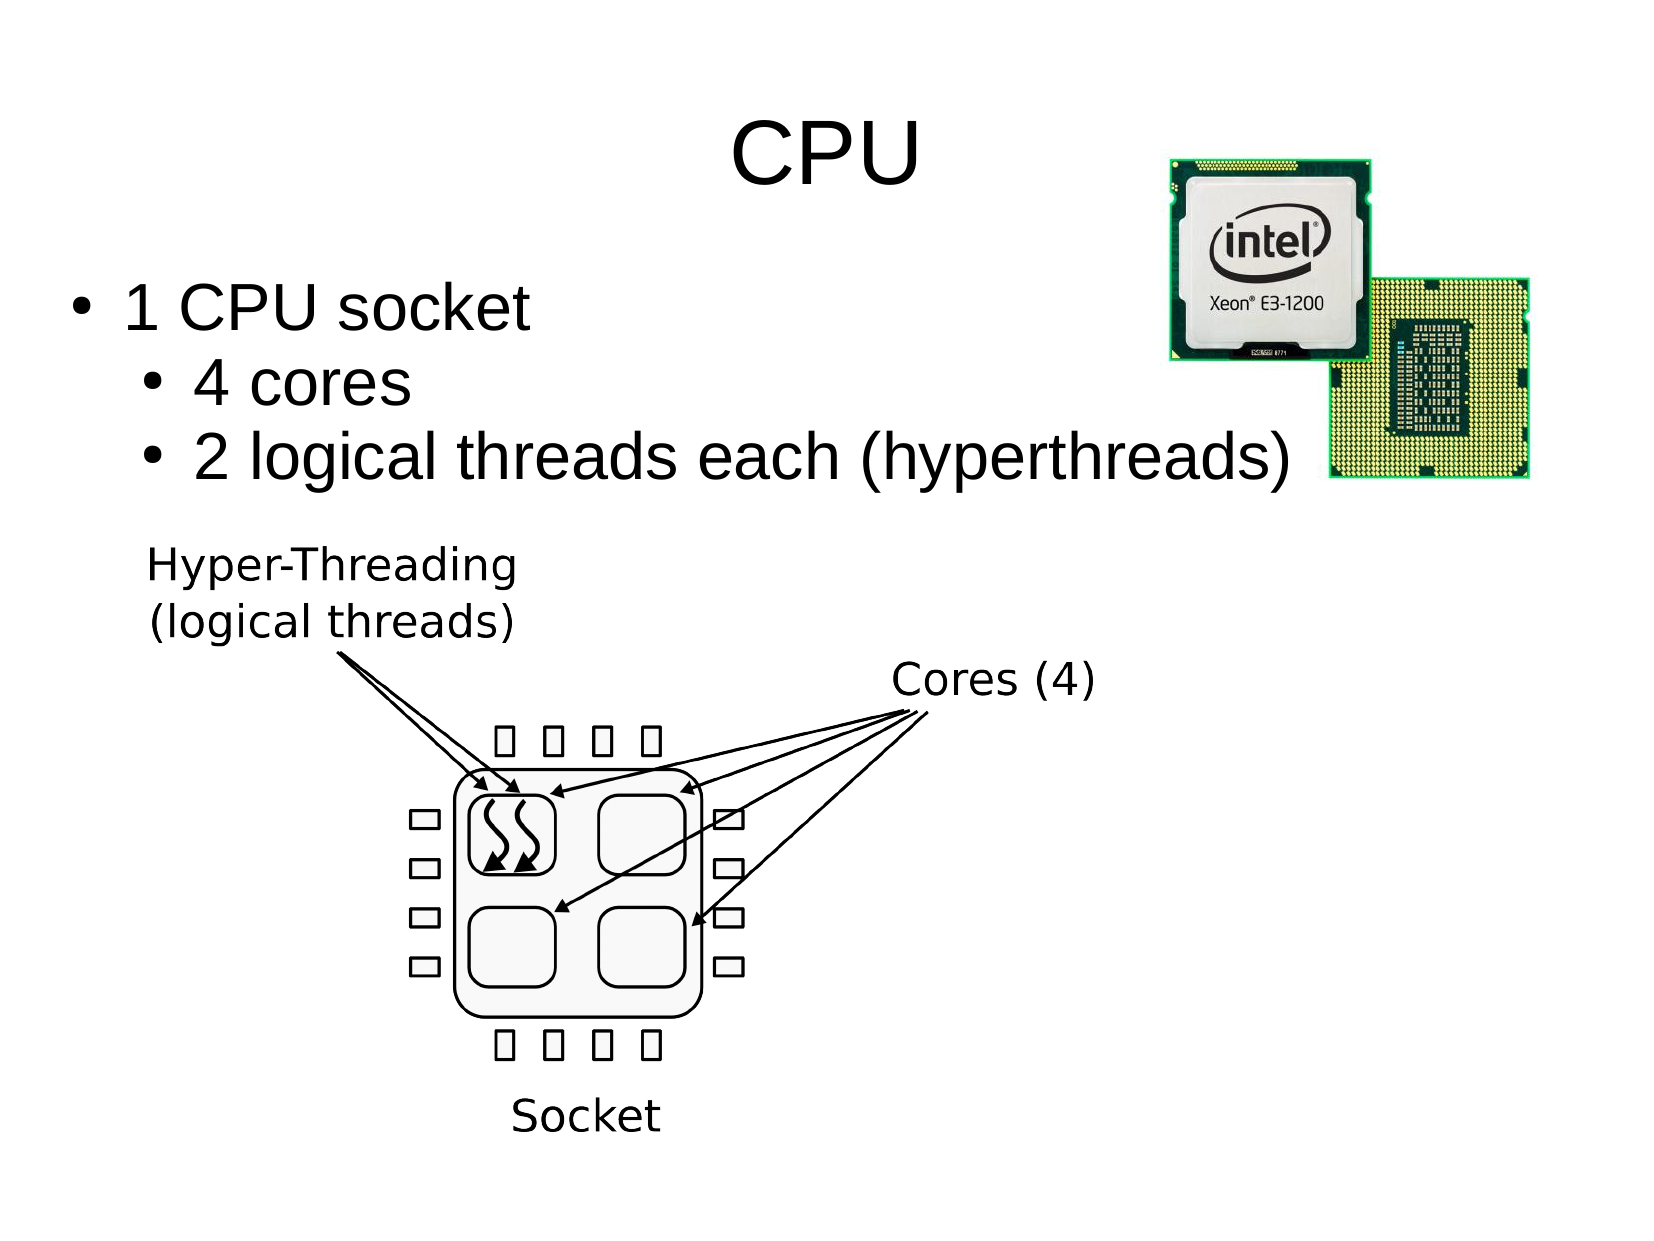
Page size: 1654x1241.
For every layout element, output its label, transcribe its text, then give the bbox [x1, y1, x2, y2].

title CPU [82, 49, 1571, 257]
picture [150, 546, 1093, 1132]
text_box 1 CPU socket 4 cores 2 logical threads each (hyperthreads) [37, 262, 1538, 1144]
picture [1160, 149, 1538, 262]
